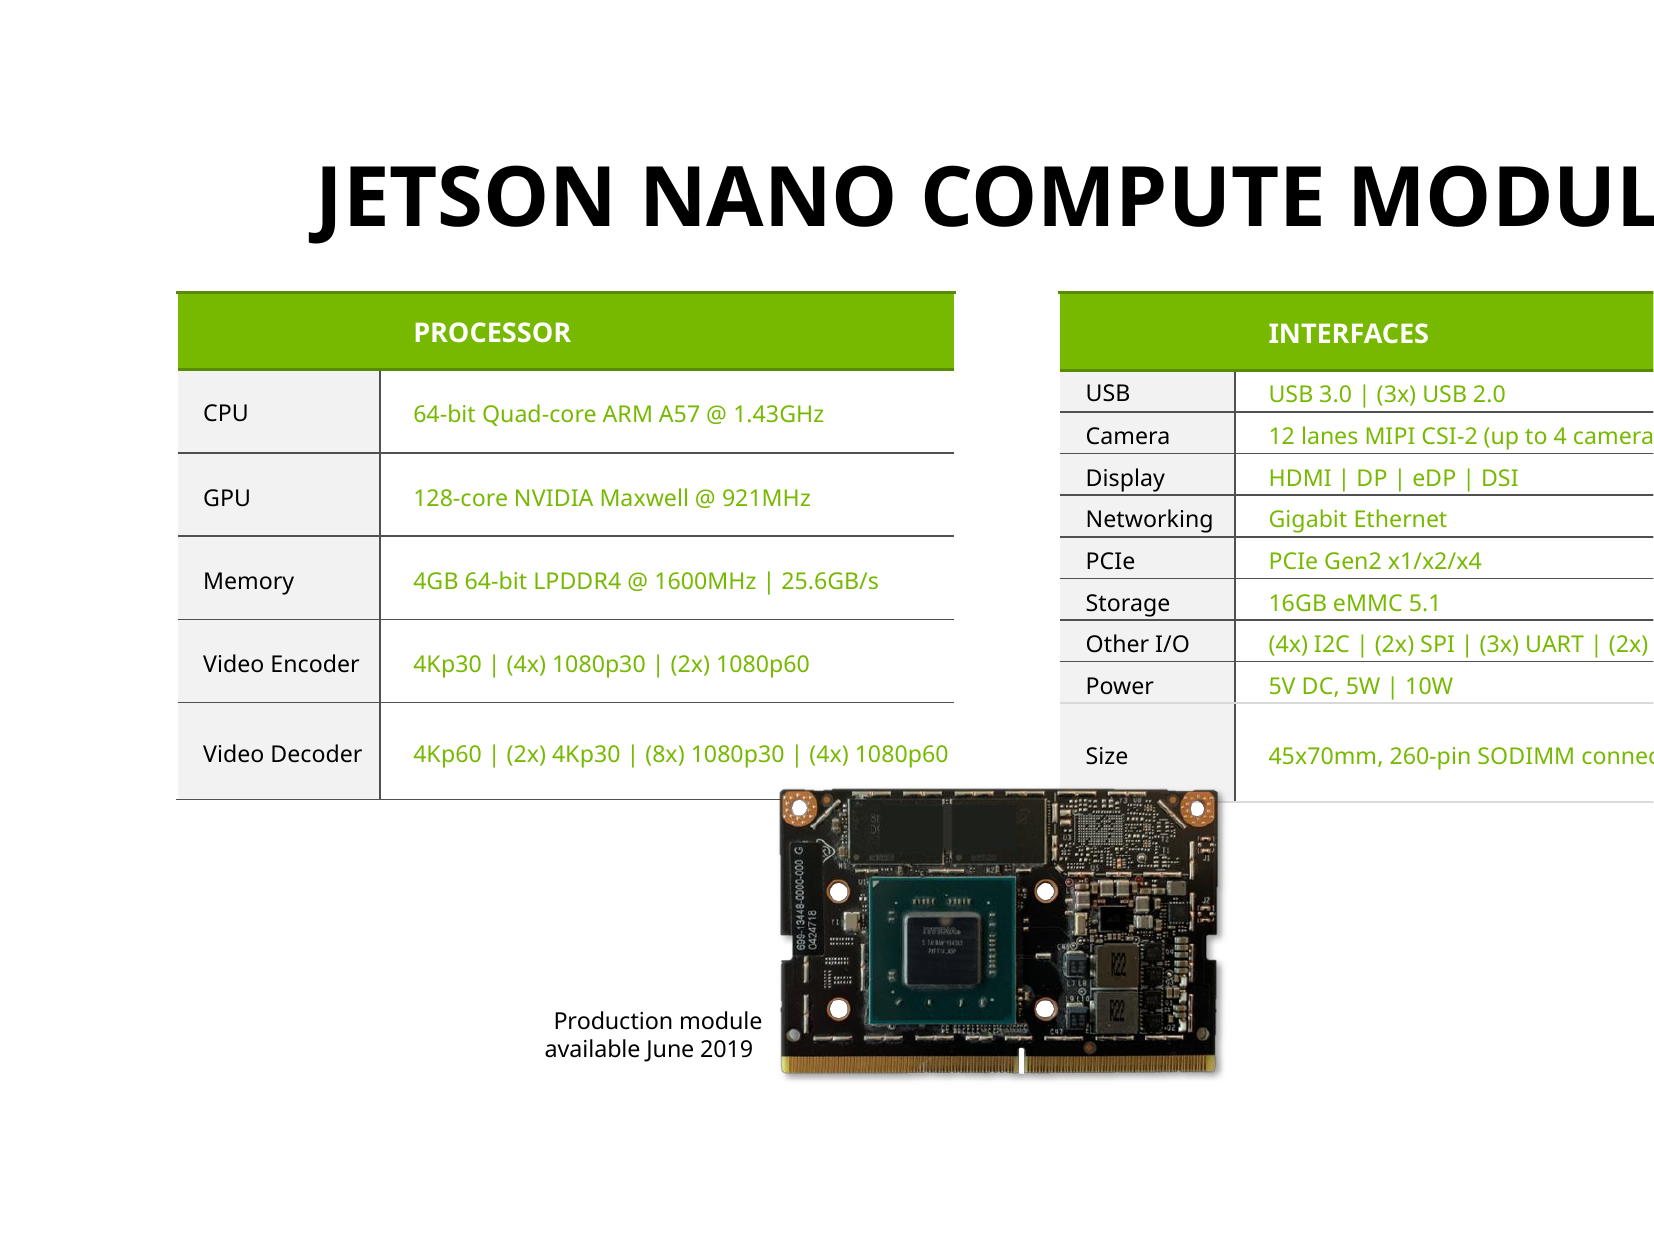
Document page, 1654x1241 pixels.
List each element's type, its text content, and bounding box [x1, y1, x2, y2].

text_box [1236, 538, 1654, 578]
text_box [178, 703, 379, 799]
text_box Other I/O [1085, 627, 1186, 655]
text_box 12 lanes MIPI CSI-2 (up to 4 cameras) [1268, 419, 1650, 447]
text_box [381, 371, 954, 452]
text_box available June 2019 [544, 1032, 752, 1060]
text_box Production module [553, 1005, 758, 1033]
text_box GPU [203, 481, 247, 509]
text_box [1060, 704, 1234, 801]
text_box USB 3.0 | (3x) USB 2.0 [1268, 378, 1500, 405]
text_box [1236, 454, 1654, 494]
text_box [381, 537, 954, 619]
text_box [178, 537, 379, 619]
text_box [1236, 372, 1654, 411]
text_box [1060, 621, 1234, 661]
text_box [178, 454, 379, 535]
text_box 4Kp60 | (2x) 4Kp30 | (8x) 1080p30 | (4x) 1080p60 [413, 738, 928, 765]
text_box 4Kp30 | (4x) 1080p30 | (2x) 1080p60 [413, 648, 792, 675]
text_box [178, 620, 379, 702]
text_box Camera [1085, 419, 1165, 447]
text_box CPU [203, 396, 245, 424]
text_box [1236, 579, 1654, 619]
text_box Size [1085, 739, 1127, 767]
text_box Power [1085, 669, 1150, 697]
text_box [381, 703, 954, 799]
text_box Networking [1085, 502, 1203, 530]
text_box (4x) I2C | (2x) SPI | (3x) UART | (2x) I2S | GPIO [1268, 627, 1654, 655]
text_box USB [1085, 376, 1125, 404]
text_box 16GB eMMC 5.1 [1268, 586, 1427, 613]
text_box [1060, 662, 1234, 702]
text_box [1060, 538, 1234, 578]
text_box [1060, 413, 1234, 453]
text_box [1236, 496, 1654, 536]
text_box [1236, 704, 1654, 801]
text_box Gigabit Ethernet [1268, 502, 1439, 530]
text_box Memory [203, 564, 284, 592]
text_box [1060, 372, 1234, 411]
text_box 64-bit Quad-core ARM A57 @ 1.43GHz [413, 398, 801, 425]
text_box 128-core NVIDIA Maxwell @ 921MHz [413, 481, 779, 509]
text_box HDMI | DP | eDP | DSI [1268, 461, 1496, 488]
text_box [381, 620, 954, 702]
text_box [0, 0, 1654, 1125]
text_box [178, 294, 954, 368]
text_box Video Encoder [203, 648, 351, 675]
text_box INTERFACES [1268, 314, 1421, 346]
text_box [1236, 621, 1654, 661]
text_box Storage [1085, 586, 1164, 613]
text_box JETSON NANO COMPUTE MODULE [315, 137, 1611, 235]
text_box 45x70mm, 260-pin SODIMM connector [1268, 739, 1654, 767]
text_box PCIe Gen2 x1/x2/x4 [1268, 544, 1476, 572]
text_box [178, 371, 379, 452]
text_box [1060, 294, 1654, 369]
text_box PROCESSOR [413, 314, 560, 346]
text_box [1060, 496, 1234, 536]
text_box [1060, 579, 1234, 619]
text_box [1060, 454, 1234, 494]
text_box [1236, 413, 1654, 453]
text_box PCIe [1085, 544, 1132, 572]
text_box Video Decoder [203, 738, 353, 765]
picture [770, 783, 1230, 1089]
text_box [1236, 662, 1654, 702]
text_box [381, 454, 954, 535]
text_box 5V DC, 5W | 10W [1268, 669, 1446, 697]
text_box 4GB 64-bit LPDDR4 @ 1600MHz | 25.6GB/s [413, 564, 849, 592]
text_box Display [1085, 461, 1159, 488]
